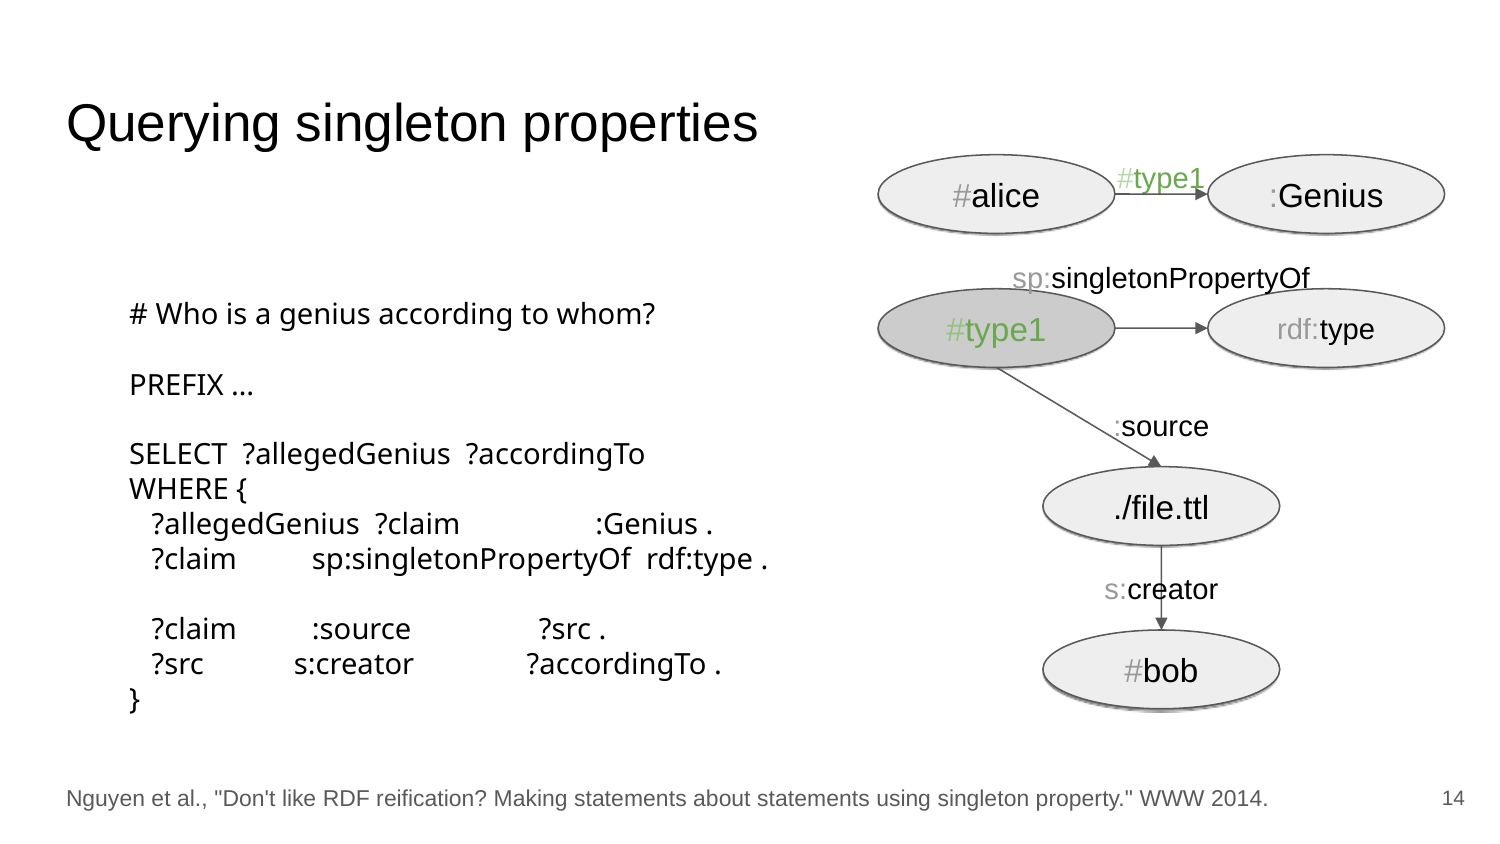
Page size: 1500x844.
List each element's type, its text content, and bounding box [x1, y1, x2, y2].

text_box #type1 [1112, 195, 1211, 205]
text_box # Who is a genius according to whom? PREFIX … SELECT ?allegedGenius ?accordingTo WHERE { ?allegedGenius ?claim :Genius . ?claim sp:singletonPropertyOf rdf:type . ?claim :source ?src . ?src s:creator ?accordingTo . } [114, 280, 977, 731]
title Querying singleton properties [51, 72, 1449, 167]
text_box #alice [878, 154, 1115, 234]
text_box s:creator [1042, 559, 1280, 616]
text_box #type1 [878, 288, 1115, 368]
text_box sp:singletonPropertyOf [986, 248, 1336, 305]
text_box rdf:type [1207, 288, 1445, 368]
text_box :source [1042, 396, 1280, 453]
text_box ./file.ttl [1042, 466, 1280, 546]
text_box :Genius [1207, 154, 1445, 234]
text_box Nguyen et al., "Don't like RDF reification? Making statements about statements using singleton property." WWW 2014. [51, 768, 1322, 826]
slide_number <number> [1389, 764, 1480, 830]
text_box #bob [1042, 630, 1280, 709]
text_box #type1 [1096, 148, 1226, 193]
